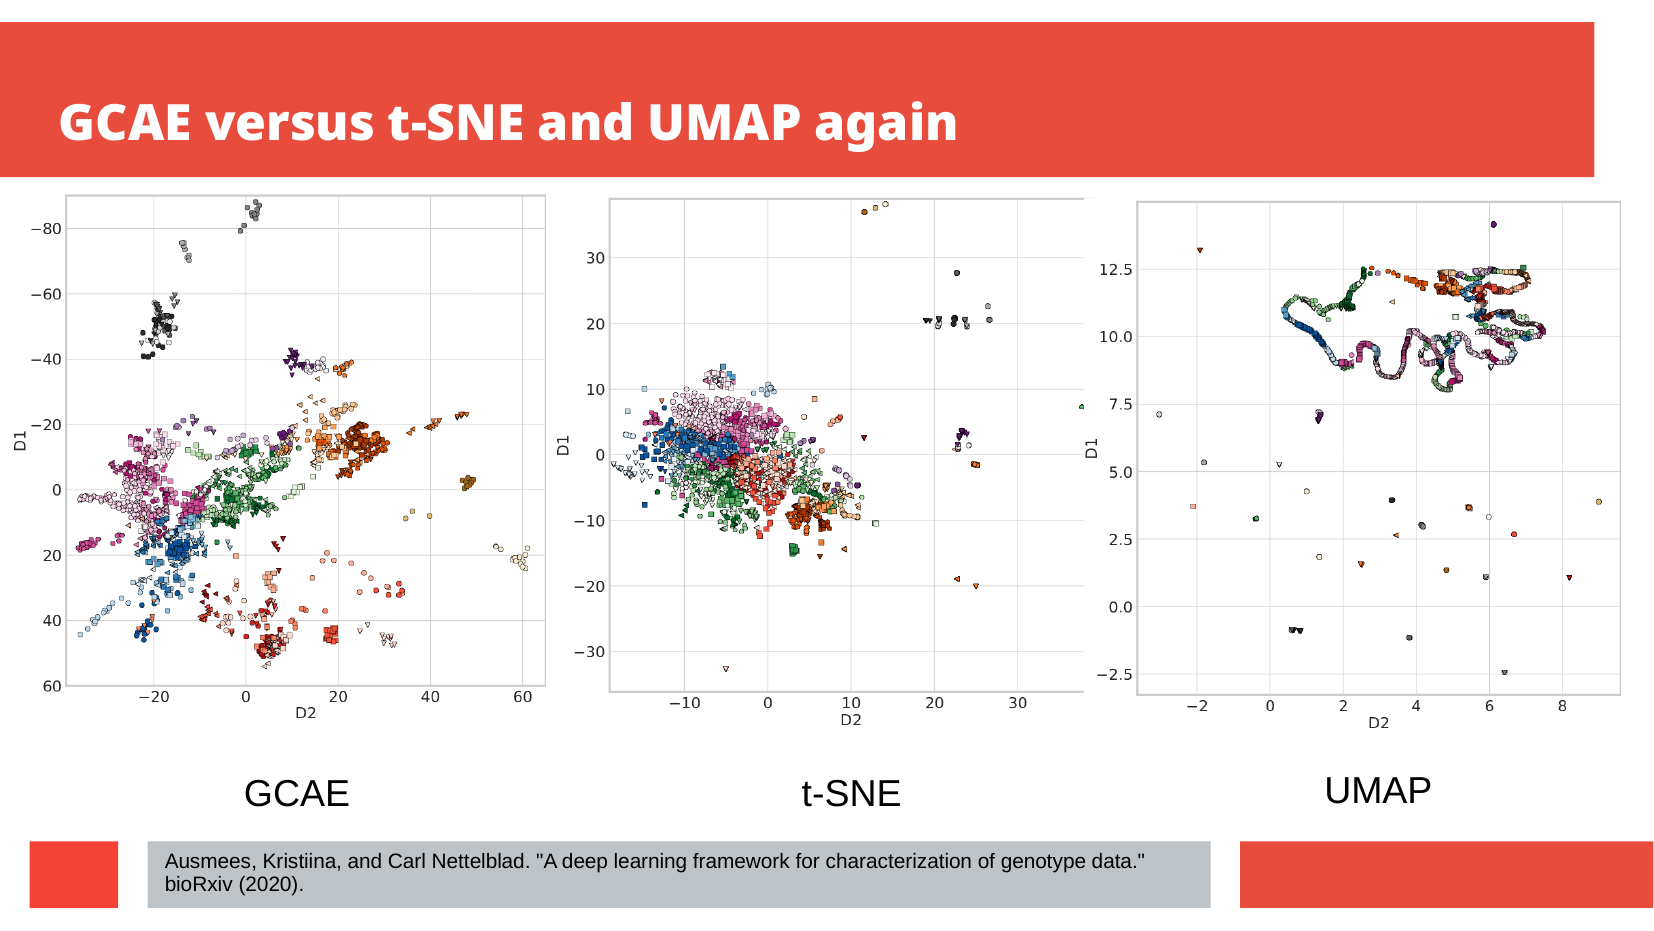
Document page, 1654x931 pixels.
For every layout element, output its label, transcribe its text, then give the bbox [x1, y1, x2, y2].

text_box t-SNE [786, 765, 917, 822]
picture [14, 194, 546, 718]
title GCAE versus t-SNE and UMAP again [59, 44, 1595, 156]
text_box Ausmees, Kristiina, and Carl Nettelblad. "A deep learning framework for characterization of genotype data." bioRxiv (2020). [150, 842, 1186, 904]
picture [557, 197, 1621, 728]
text_box GCAE [229, 765, 380, 822]
text_box UMAP [1309, 762, 1448, 820]
